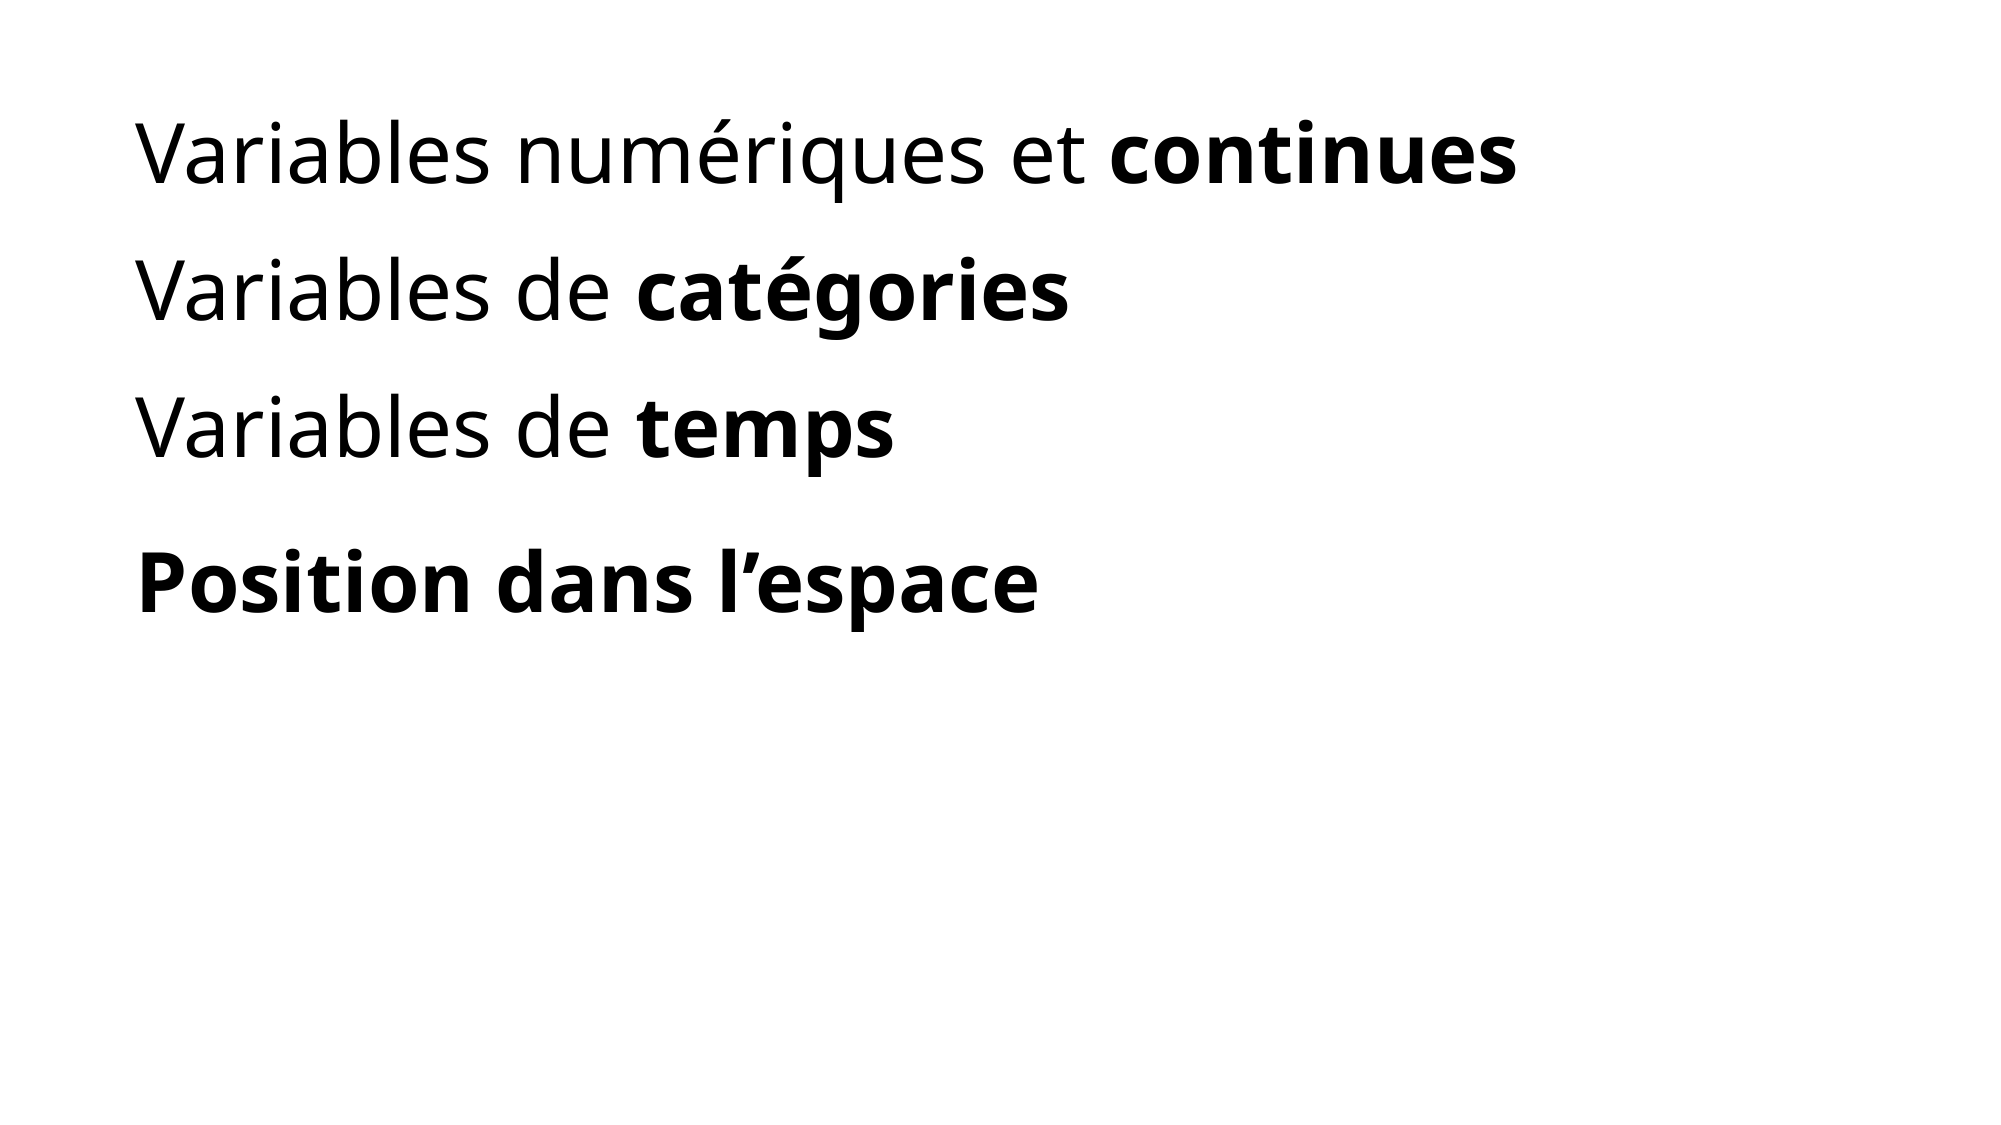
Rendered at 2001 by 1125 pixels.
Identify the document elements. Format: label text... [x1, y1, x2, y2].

text_box Variables numériques et continues Variables de catégories Variables de temps Position dans l’espace [76, 35, 1961, 1087]
